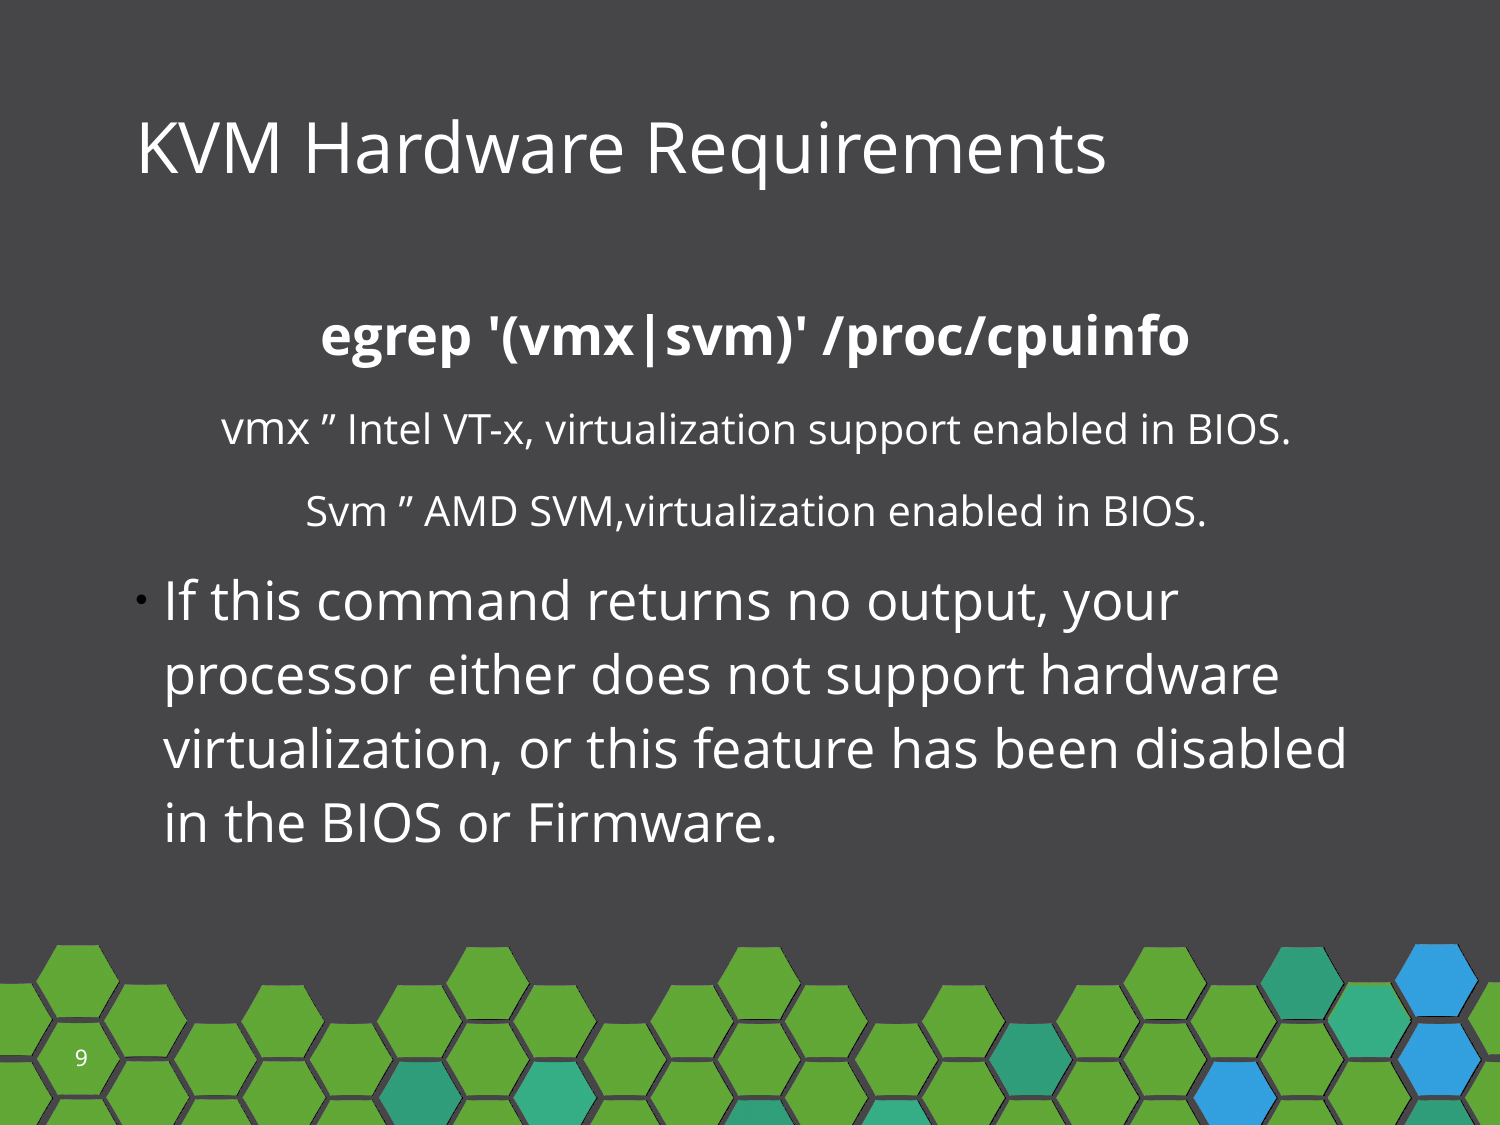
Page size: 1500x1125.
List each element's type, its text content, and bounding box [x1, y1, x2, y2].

title KVM Hardware Requirements [135, 65, 1372, 228]
picture [0, 944, 1500, 1125]
list egrep '(vmx|svm)' /proc/cpuinfo vmx ” Intel VT-x, virtualization support enabled in BIOS. Svm ” AMD SVM,virtualization enabled in BIOS. If this command returns no output, your processor either does not support hardware virtualization, or this feature has been disabled in the BIOS or Firmware. [135, 297, 1372, 951]
